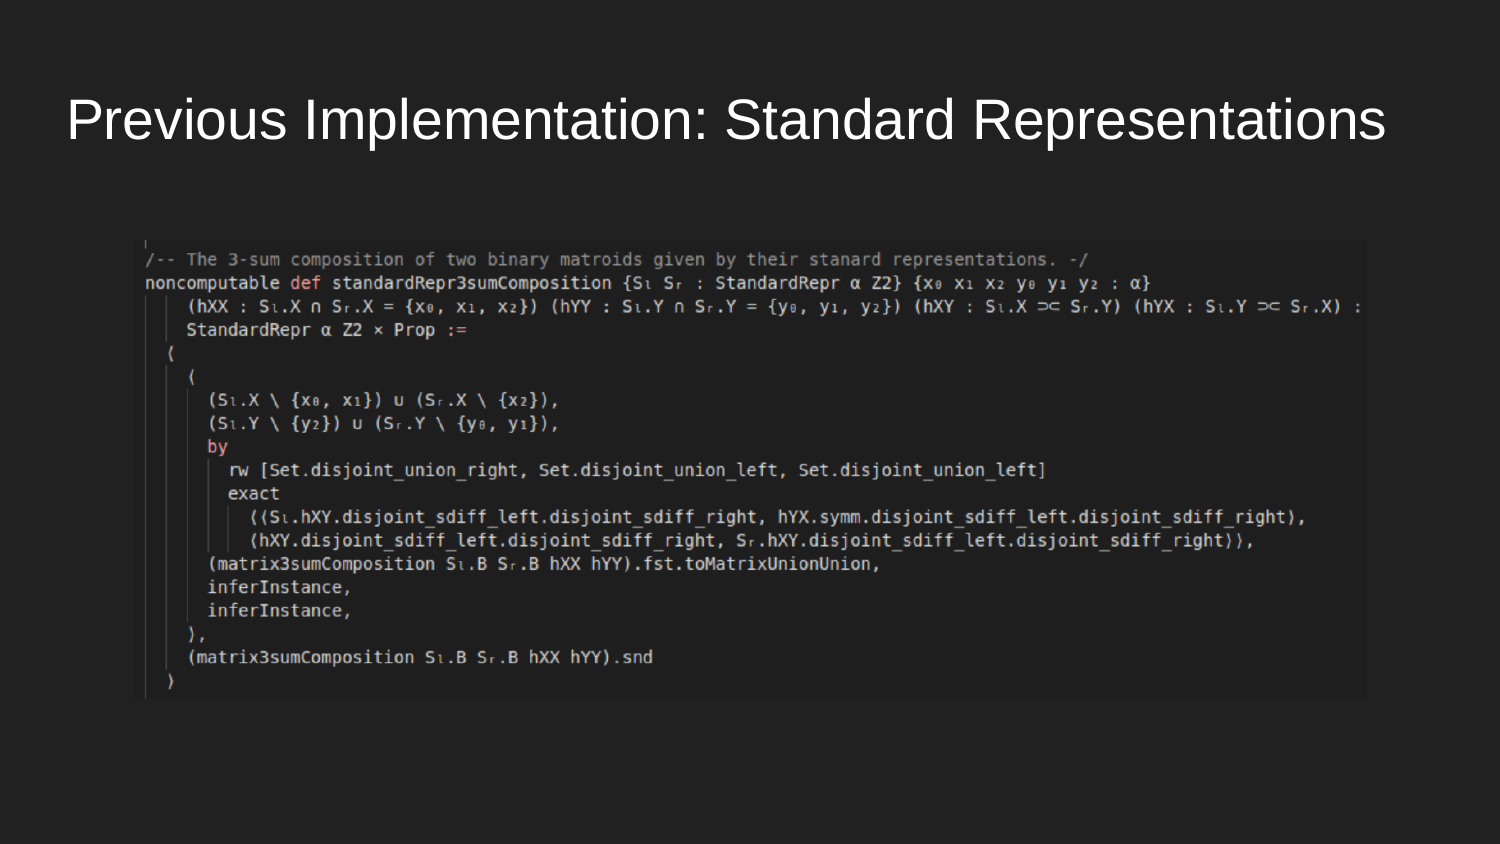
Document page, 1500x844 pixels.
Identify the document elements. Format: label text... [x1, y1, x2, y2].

picture [133, 240, 1367, 699]
title Previous Implementation: Standard Representations [51, 72, 1449, 167]
